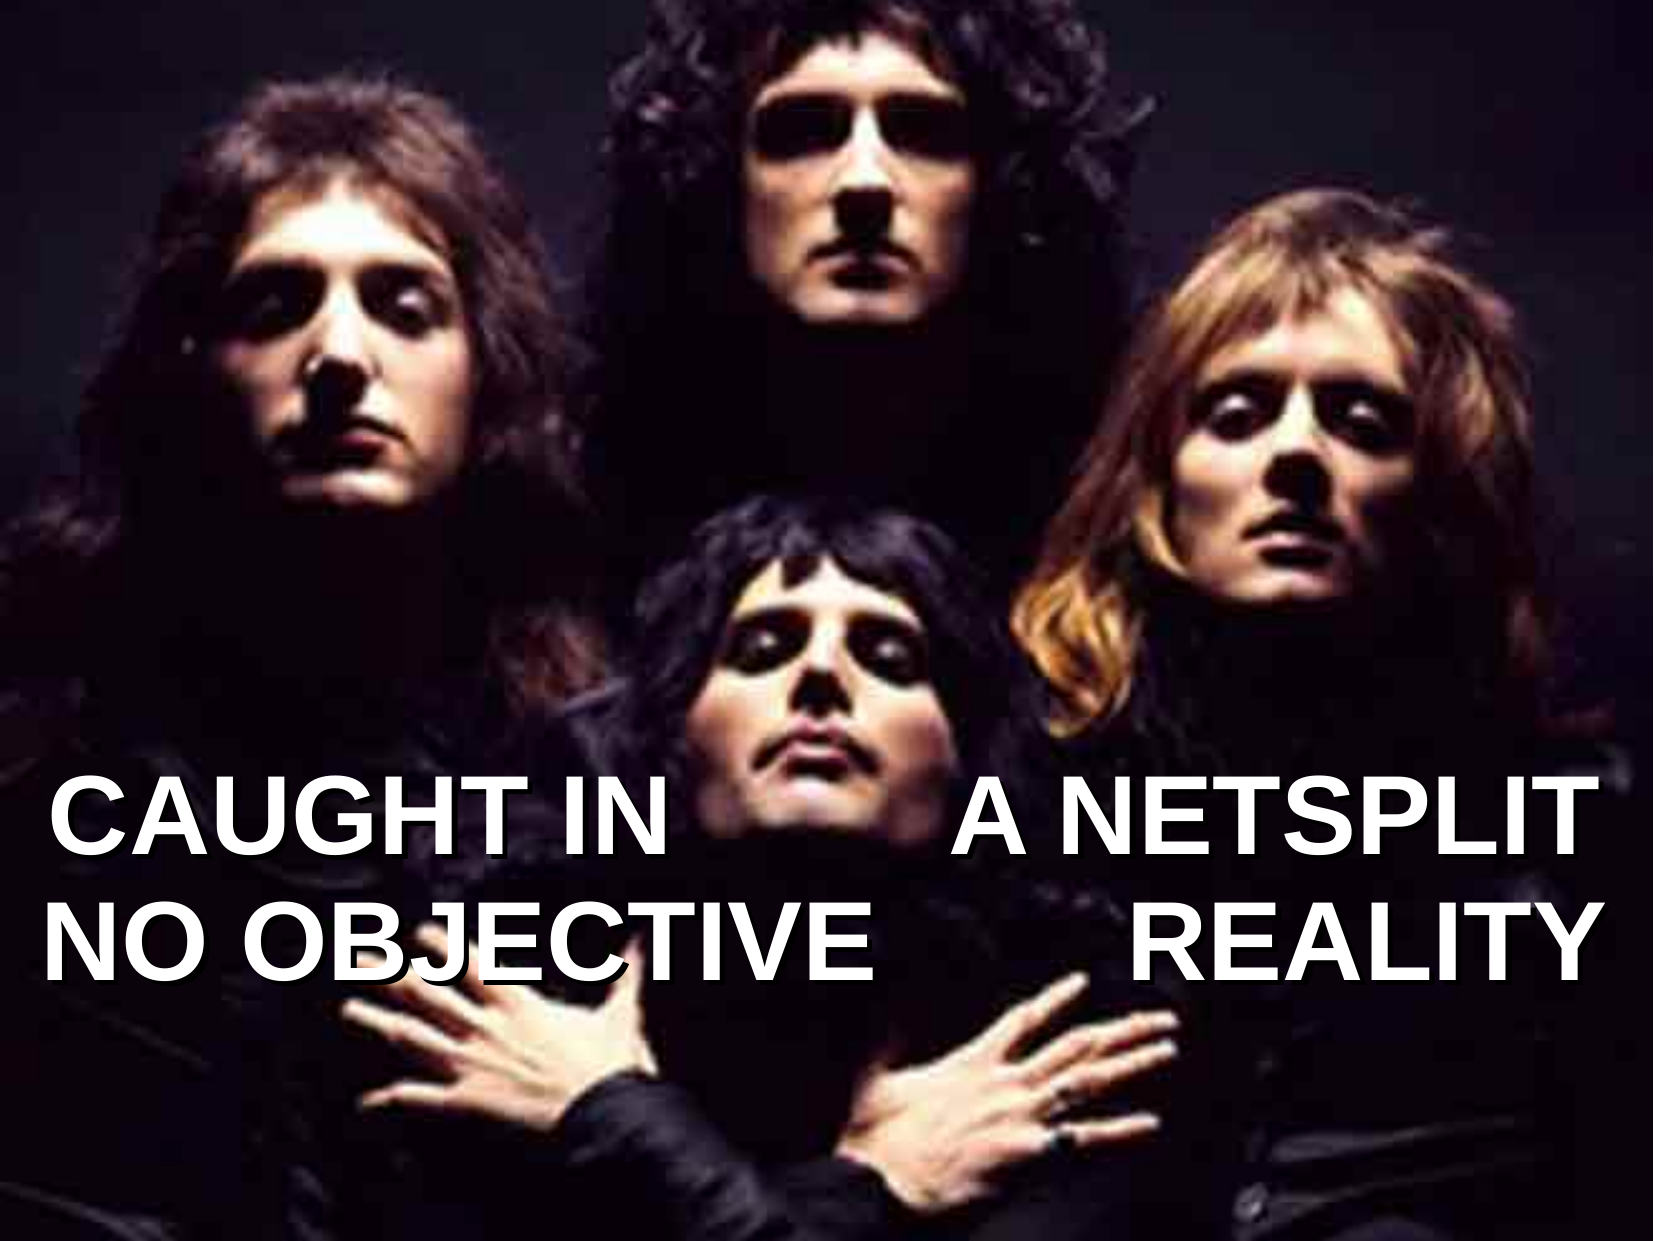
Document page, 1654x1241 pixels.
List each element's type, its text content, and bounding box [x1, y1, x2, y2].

picture [0, 0, 1653, 1241]
subtitle CAUGHT IN A NETSPLIT NO OBJECTIVE REALITY [15, 700, 1636, 1056]
